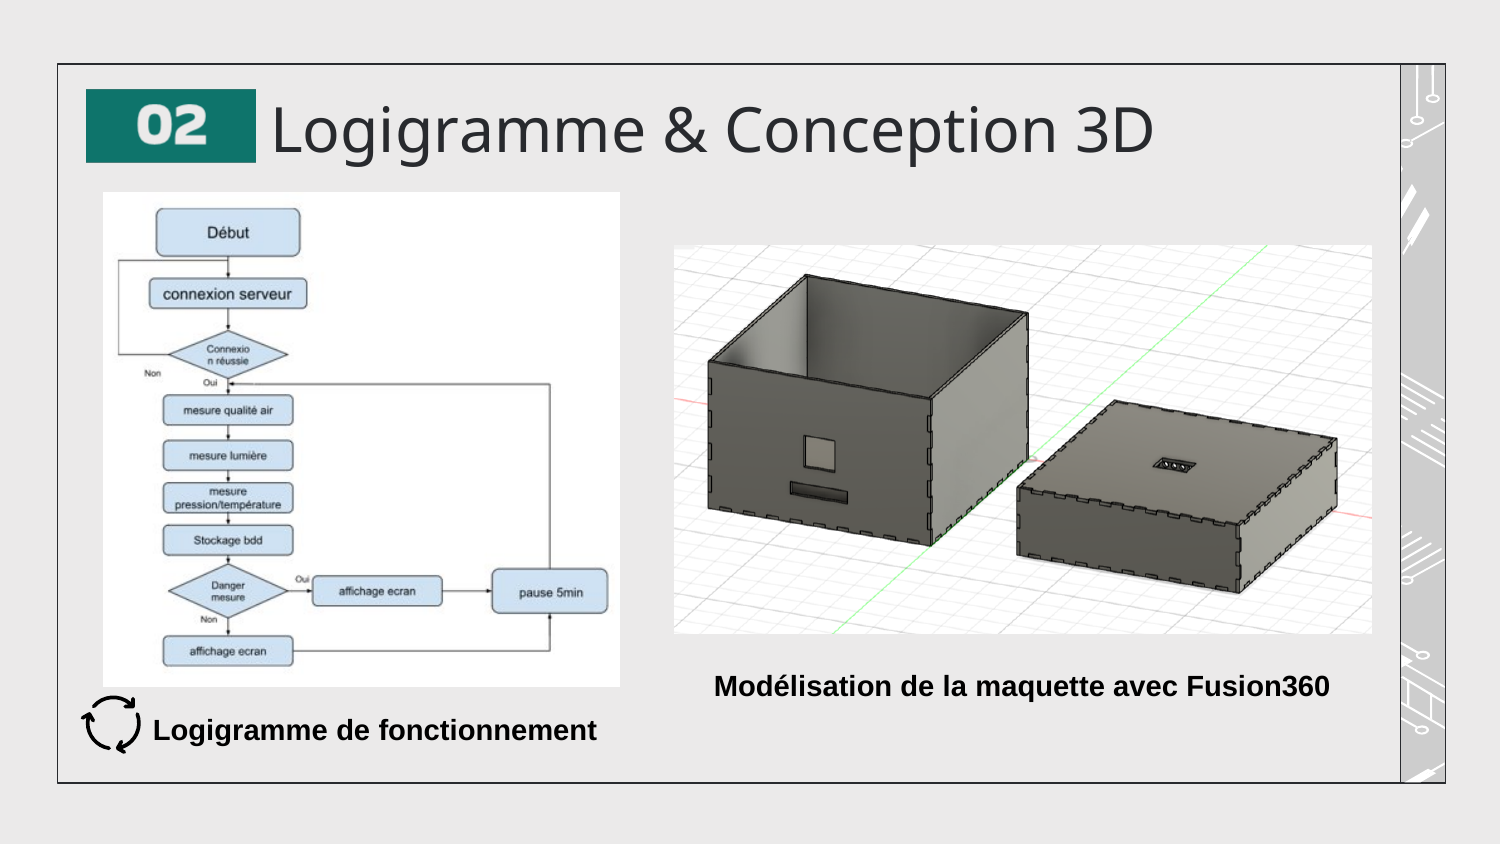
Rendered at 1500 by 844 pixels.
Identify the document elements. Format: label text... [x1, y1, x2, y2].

title Logigramme & Conception 3D [256, 74, 1500, 169]
text_box Modélisation de la maquette avec Fusion360 [699, 660, 1371, 711]
picture [674, 245, 1372, 634]
text_box Logigramme de fonctionnement [157, 704, 613, 755]
picture [67, 67, 620, 769]
